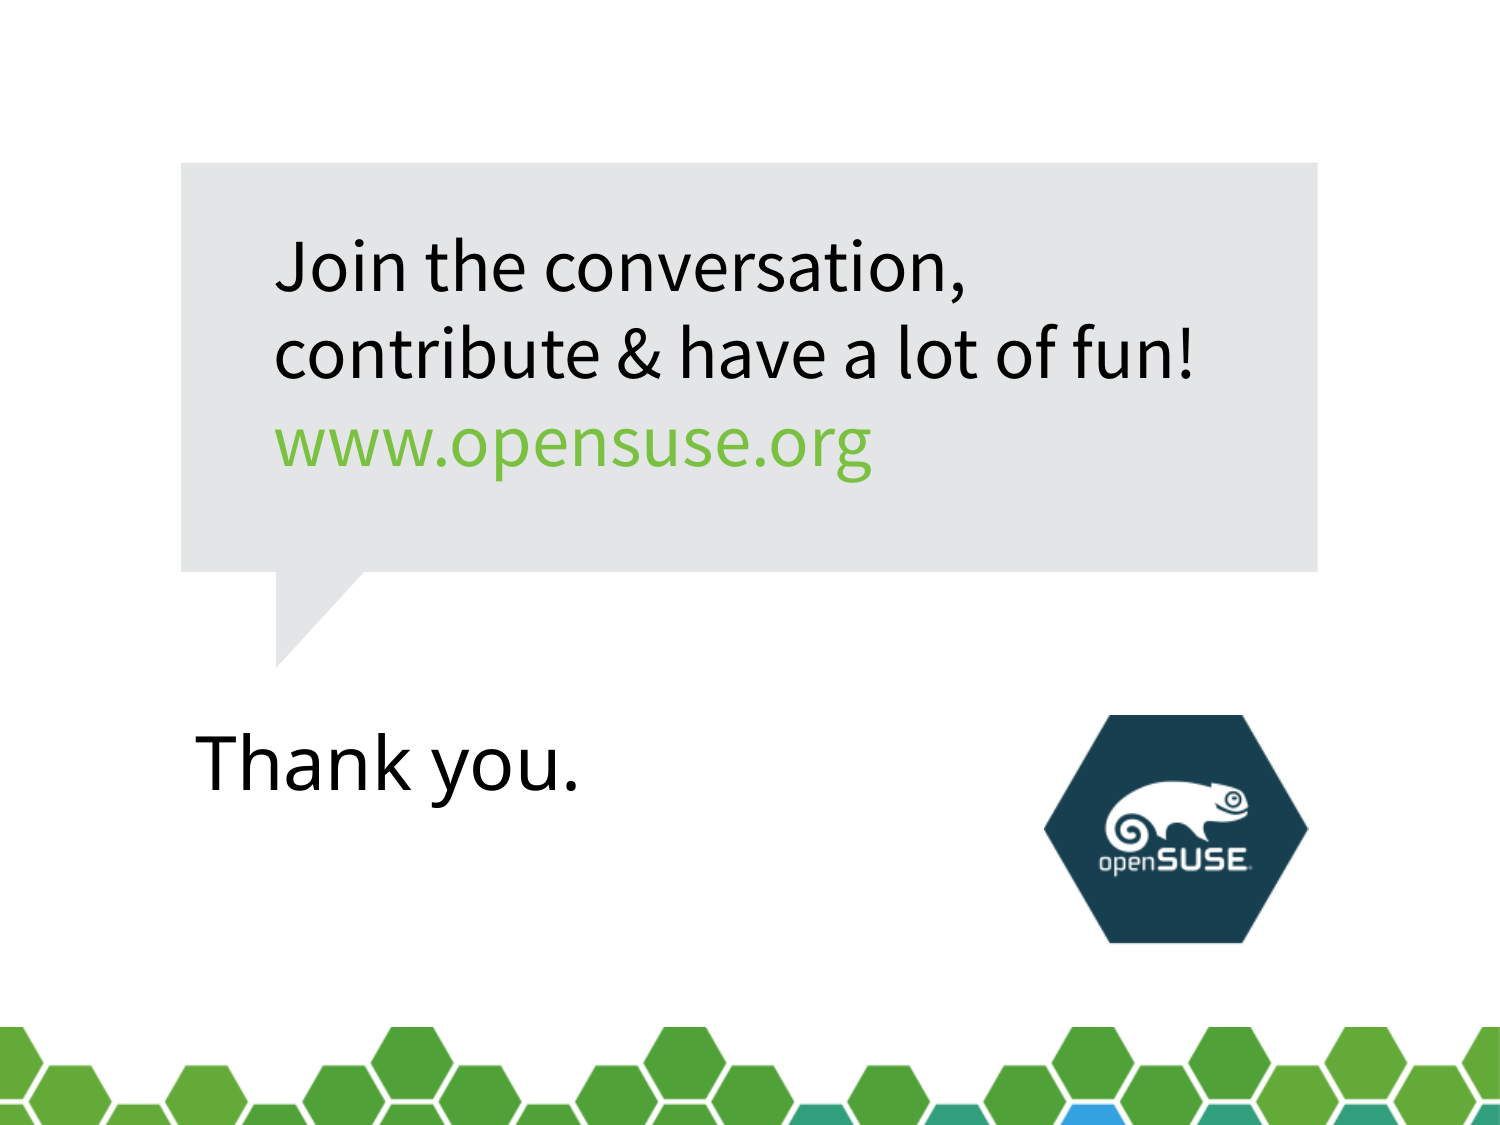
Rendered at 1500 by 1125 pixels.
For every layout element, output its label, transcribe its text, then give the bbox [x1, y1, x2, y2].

text_box Join the conversation, contribute & have a lot of fun! www.opensuse.org [259, 213, 1334, 609]
picture [0, 1027, 1500, 1125]
picture [1044, 715, 1309, 945]
